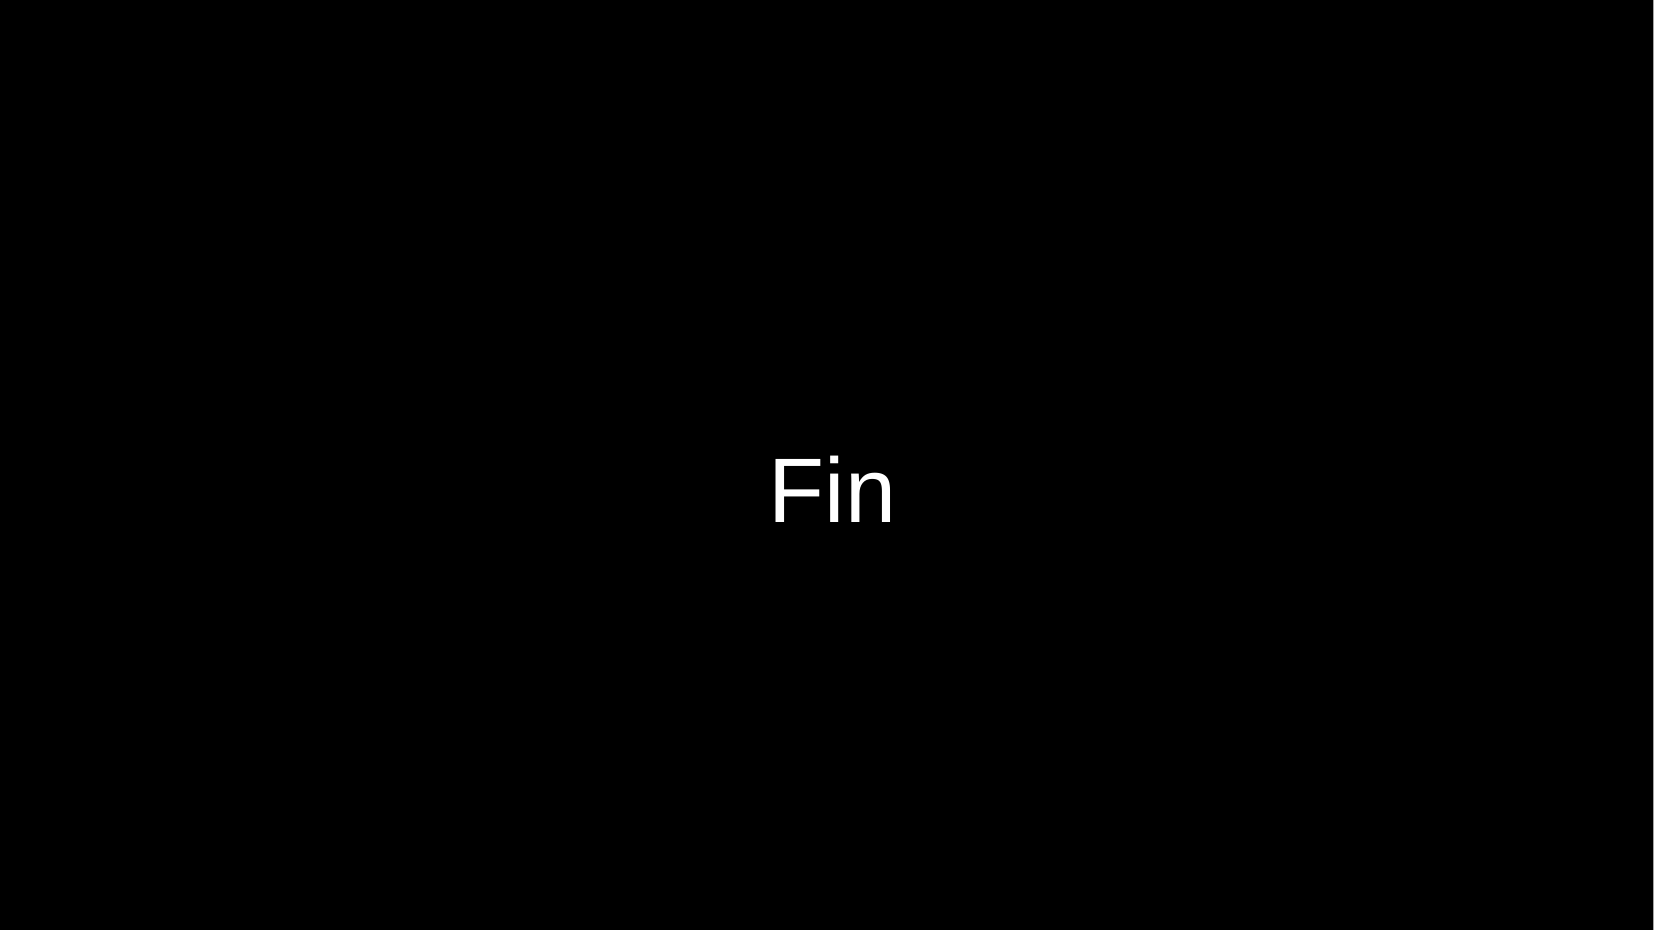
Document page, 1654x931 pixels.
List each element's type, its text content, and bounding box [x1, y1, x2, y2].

title Fin [88, 413, 1577, 569]
